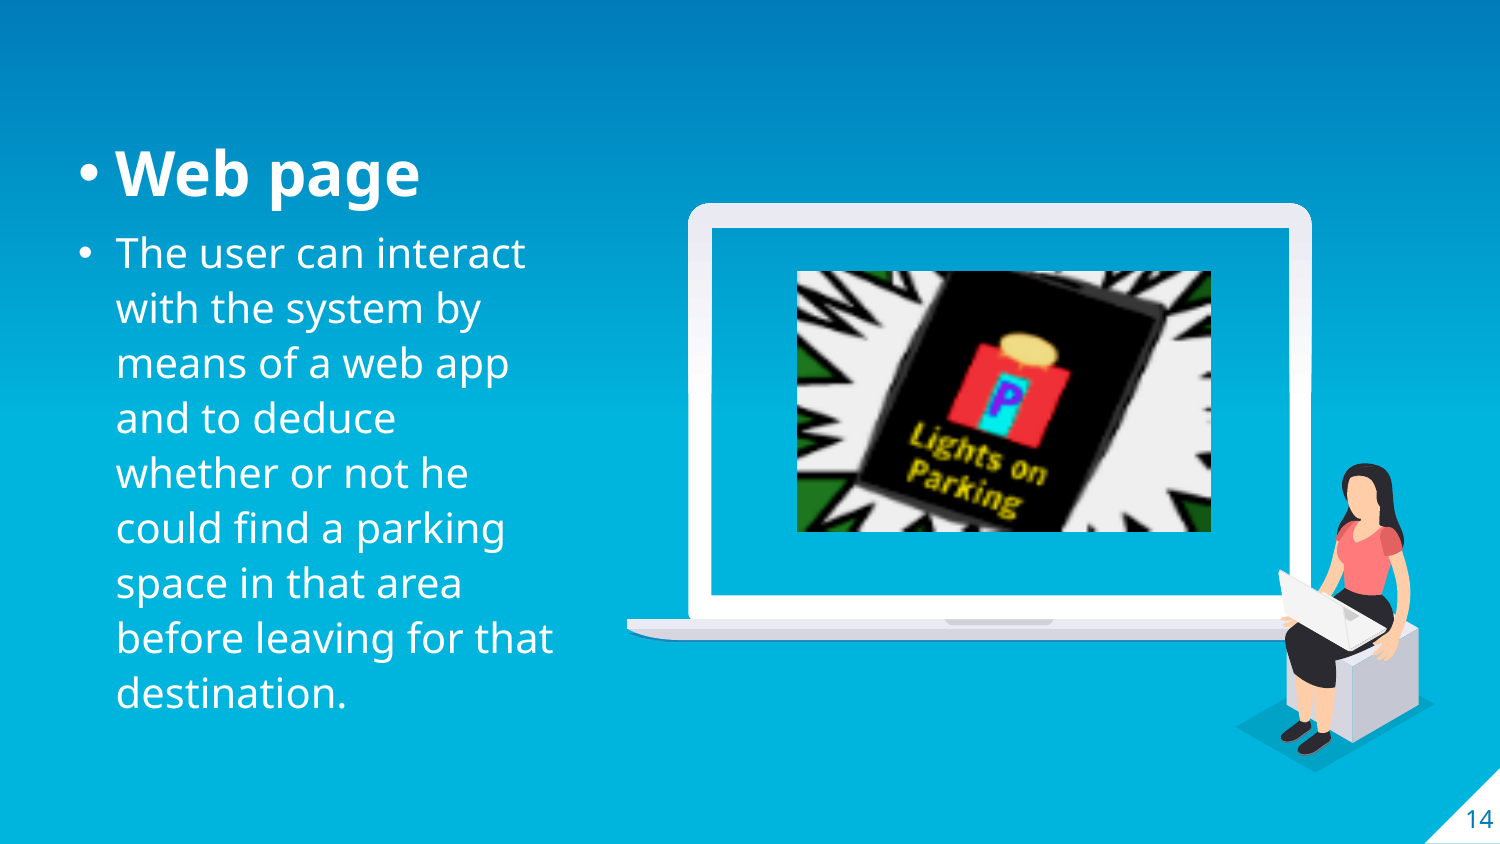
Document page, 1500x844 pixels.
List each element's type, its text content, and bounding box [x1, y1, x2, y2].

list Web page The user can interact with the system by means of a web app and to deduce whether or not he could find a parking space in that area before leaving for that destination. [78, 250, 570, 593]
slide_number <numero> [1418, 760, 1494, 838]
picture [797, 272, 1211, 532]
text_box [627, 203, 1435, 773]
